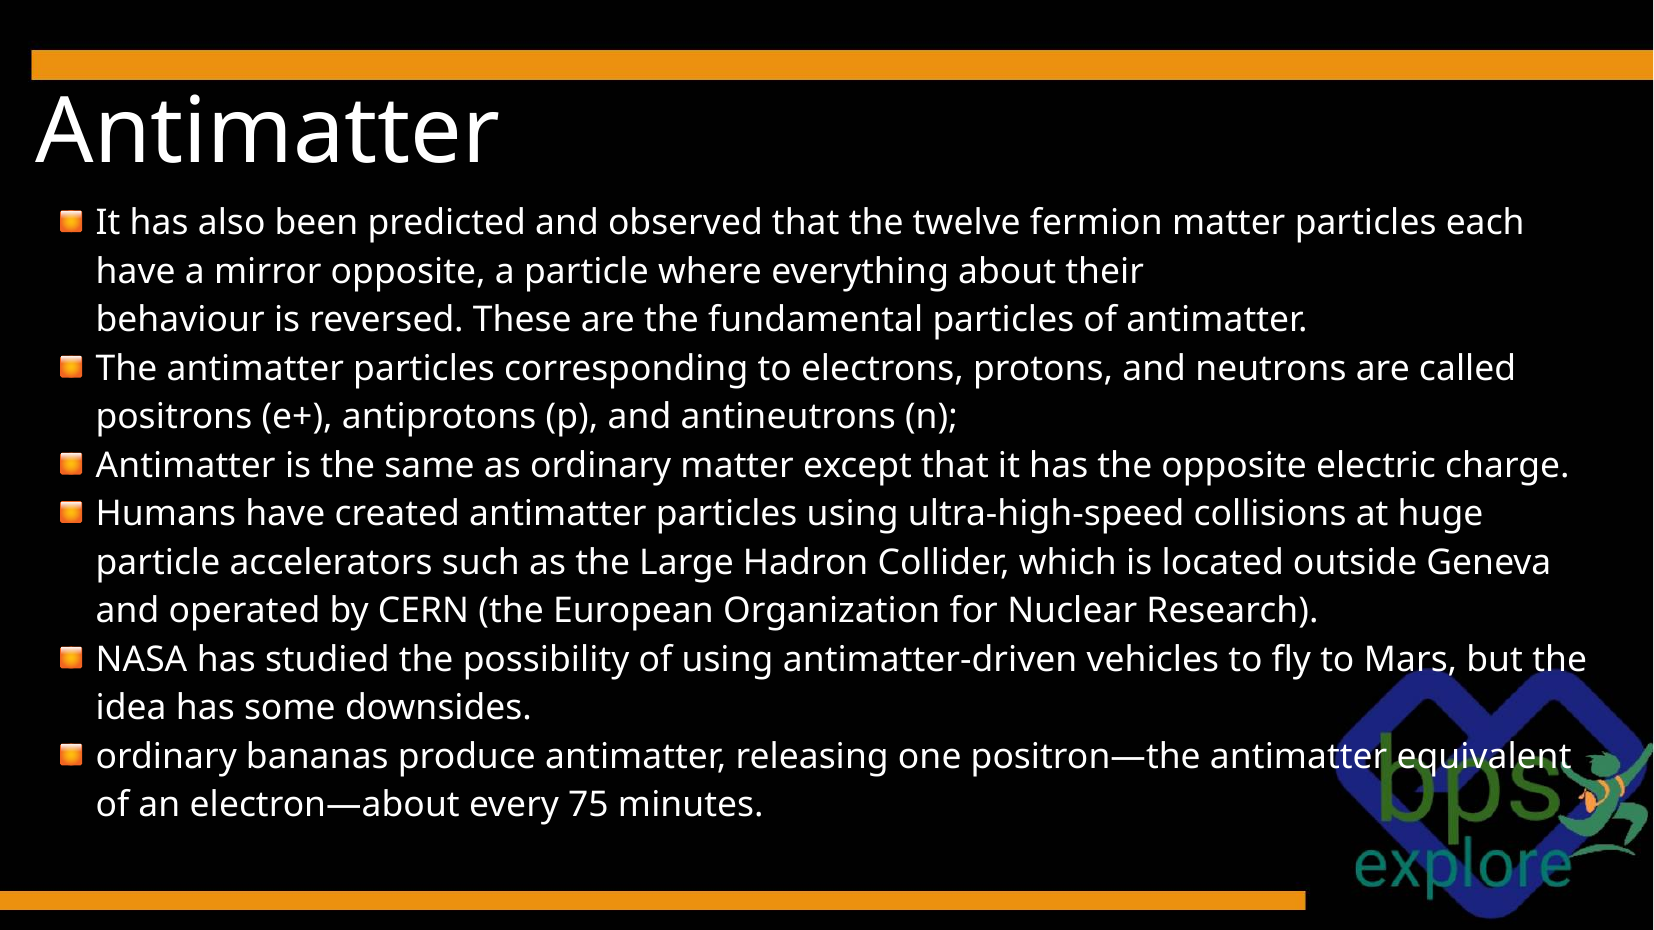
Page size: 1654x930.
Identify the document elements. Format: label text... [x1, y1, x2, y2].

text_box It has also been predicted and observed that the twelve fermion matter particles each have a mirror opposite, a particle where everything about their behaviour is reversed. These are the fundamental particles of antimatter. The antimatter particles corresponding to electrons, protons, and neutrons are called positrons (e+), antiprotons (p), and antineutrons (n); Antimatter is the same as ordinary matter except that it has the opposite electric charge. Humans have created antimatter particles using ultra-high-speed collisions at huge particle accelerators such as the Large Hadron Collider, which is located outside Geneva and operated by CERN (the European Organization for Nuclear Research). NASA has studied the possibility of using antimatter-driven vehicles to fly to Mars, but the idea has some downsides. ordinary bananas produce antimatter, releasing one positron—the antimatter equivalent of an electron—about every 75 minutes. [45, 189, 1624, 868]
picture [0, 0, 1654, 930]
title Antimatter [35, 48, 1524, 205]
